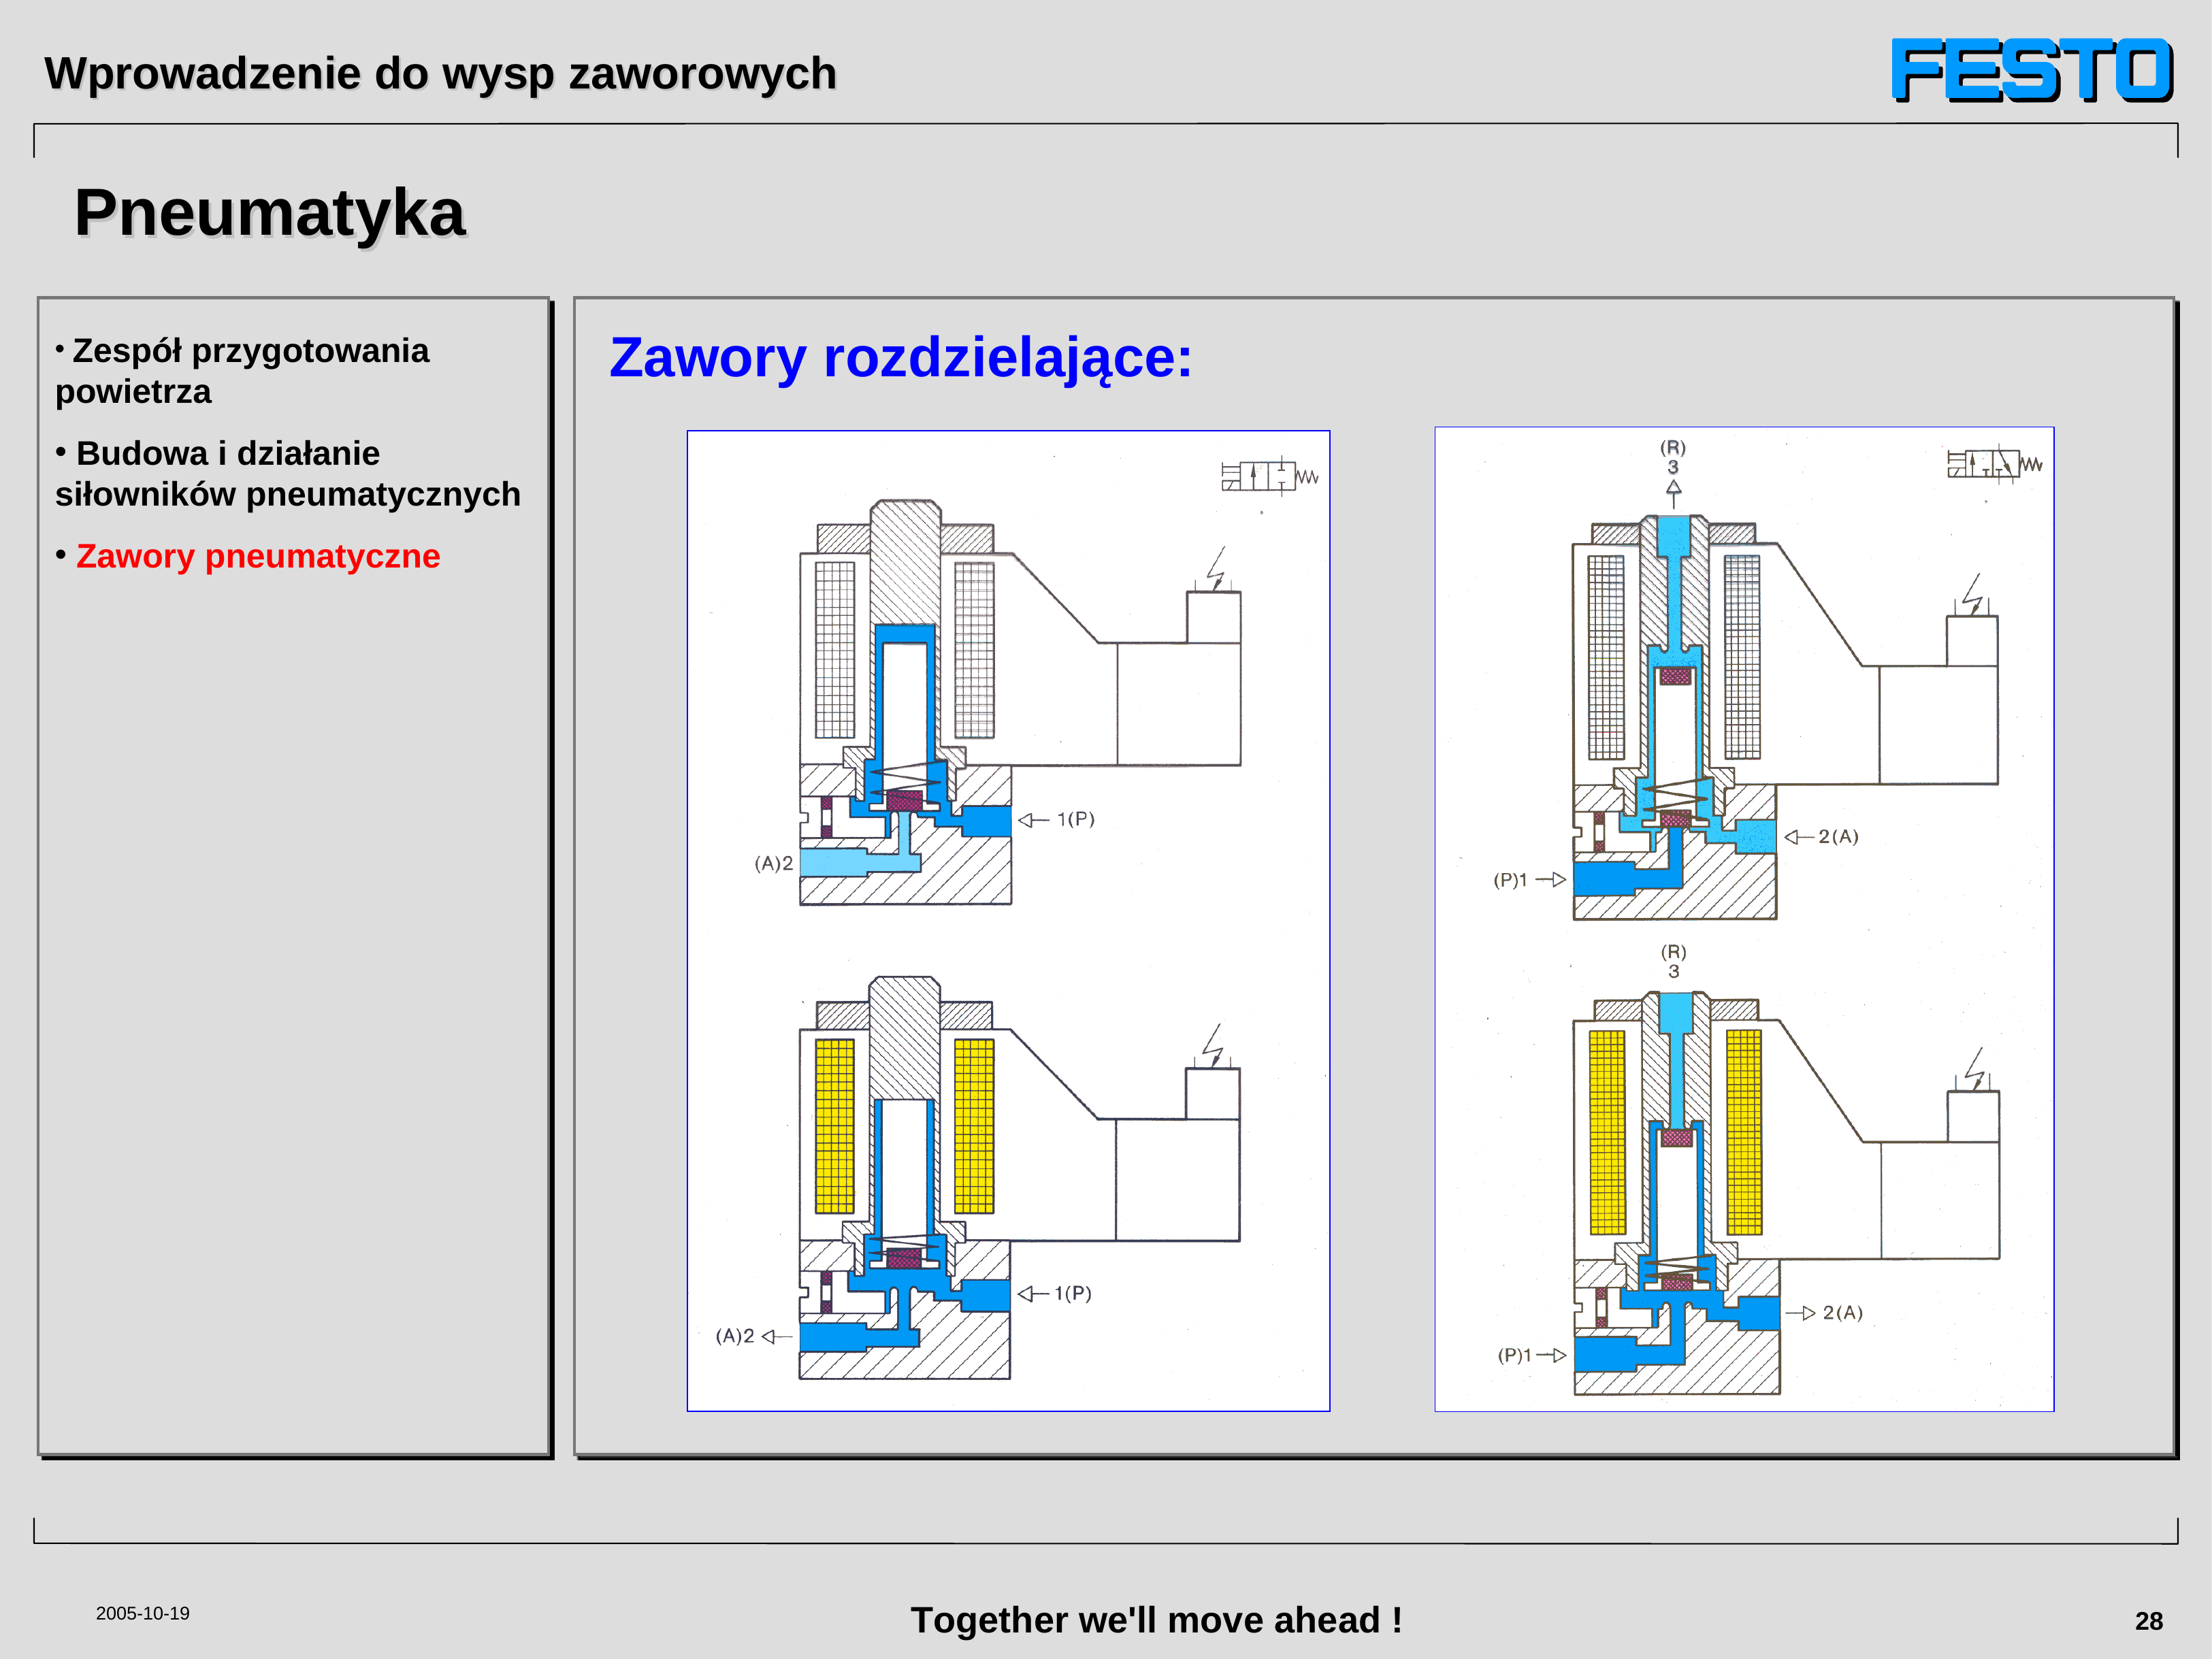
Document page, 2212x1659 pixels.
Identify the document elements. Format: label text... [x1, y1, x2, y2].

picture [687, 431, 1330, 1411]
text_box Together we'll move ahead ! [807, 1592, 1508, 1644]
title Pneumatyka [51, 142, 1895, 260]
picture [1435, 427, 2054, 1411]
text_box Zawory rozdzielające: [599, 314, 1681, 394]
text_box Zespół przygotowania powietrza Budowa i działanie siłowników pneumatycznych Zawory pneumatyczne [44, 323, 536, 642]
text_box 2005-10-19 [74, 1592, 387, 1633]
text_box <number> [2057, 1592, 2186, 1648]
